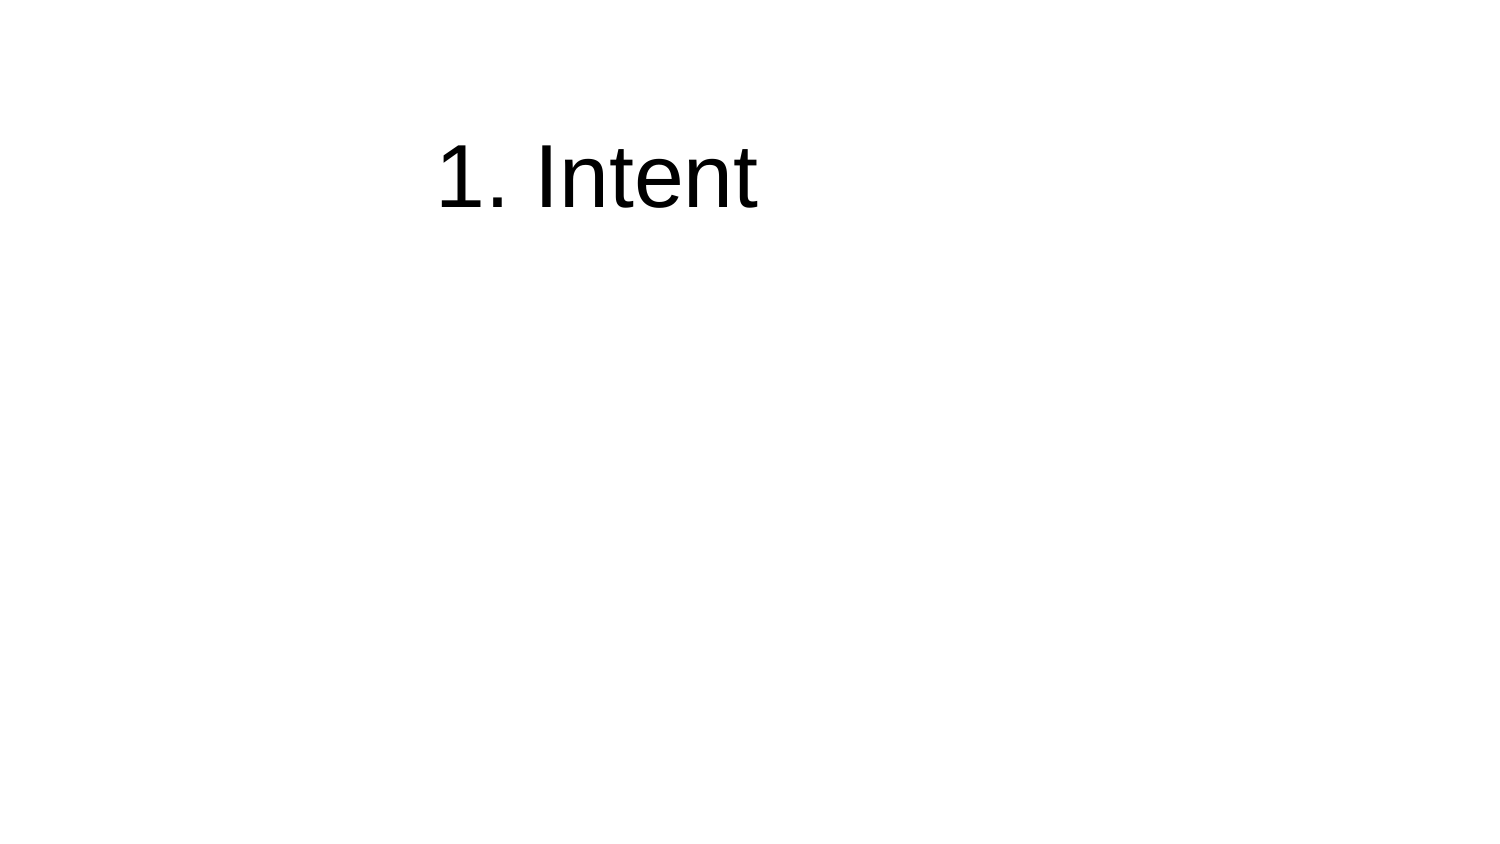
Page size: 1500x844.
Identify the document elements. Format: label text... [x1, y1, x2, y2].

title 1. Intent [420, 103, 1428, 357]
